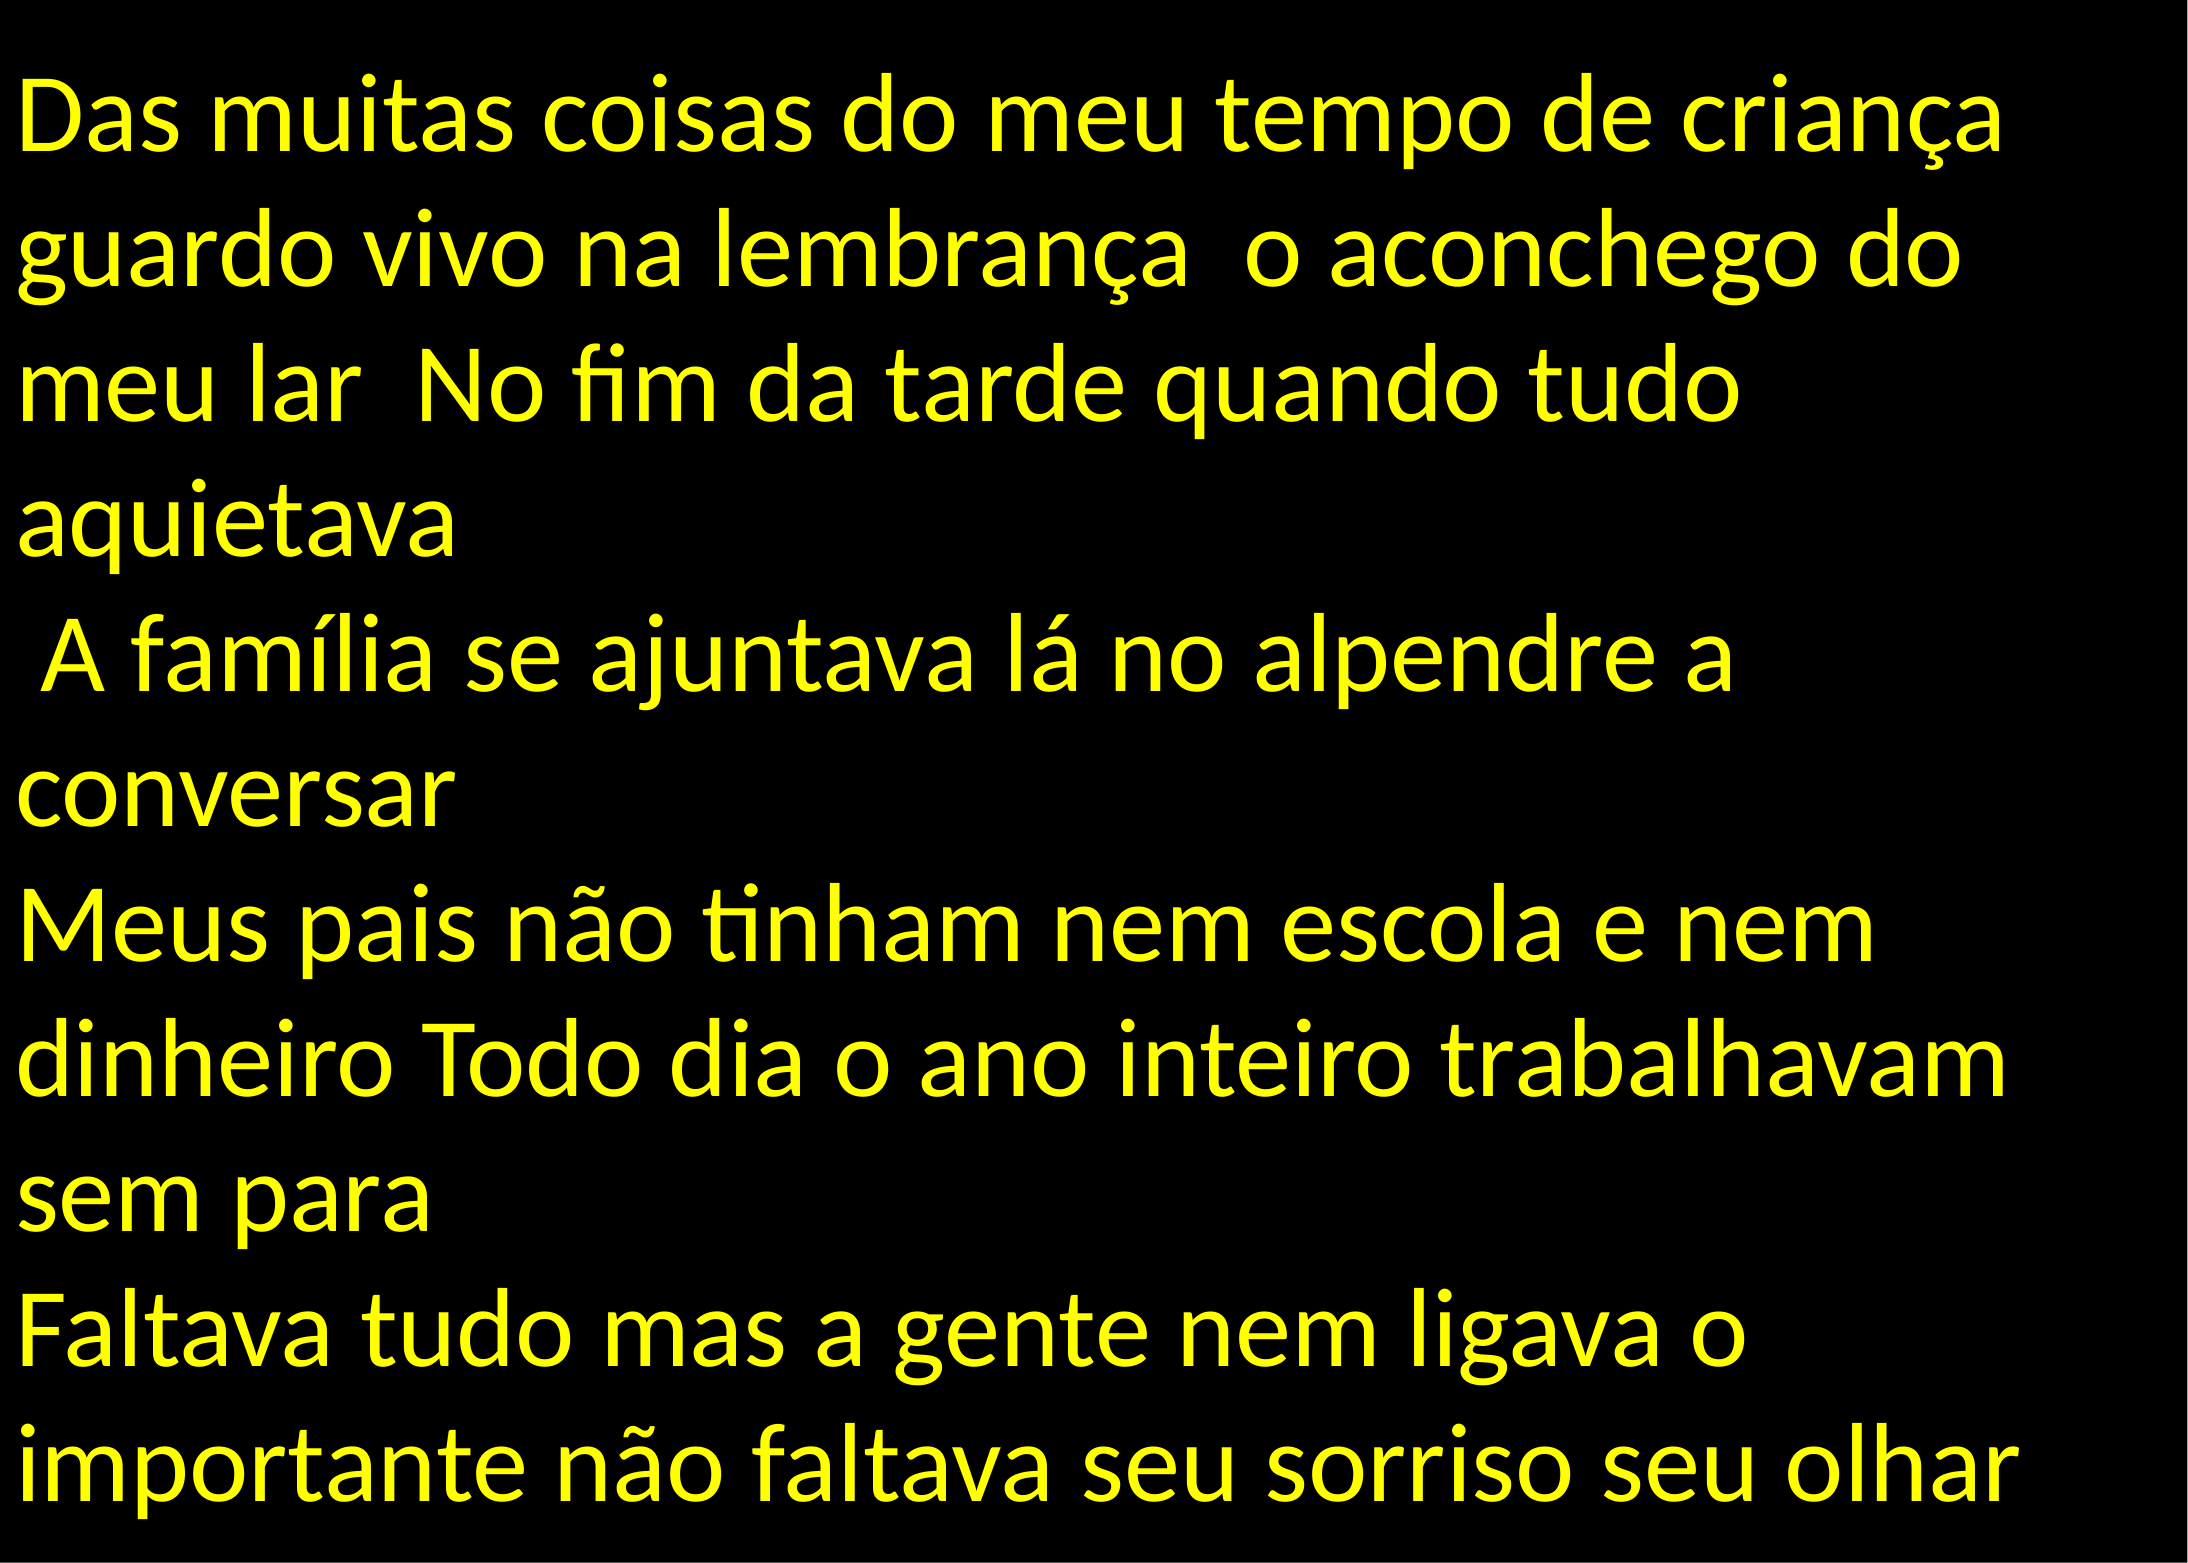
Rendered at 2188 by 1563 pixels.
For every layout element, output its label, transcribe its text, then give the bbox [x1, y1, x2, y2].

title Das muitas coisas do meu tempo de criança guardo vivo na lembrança o aconchego do meu lar No fim da tarde quando tudo aquietava A família se ajuntava lá no alpendre a conversar Meus pais não tinham nem escola e nem dinheiro Todo dia o ano inteiro trabalhavam sem para Faltava tudo mas a gente nem ligava o importante não faltava seu sorriso seu olhar [0, 0, 2188, 1563]
